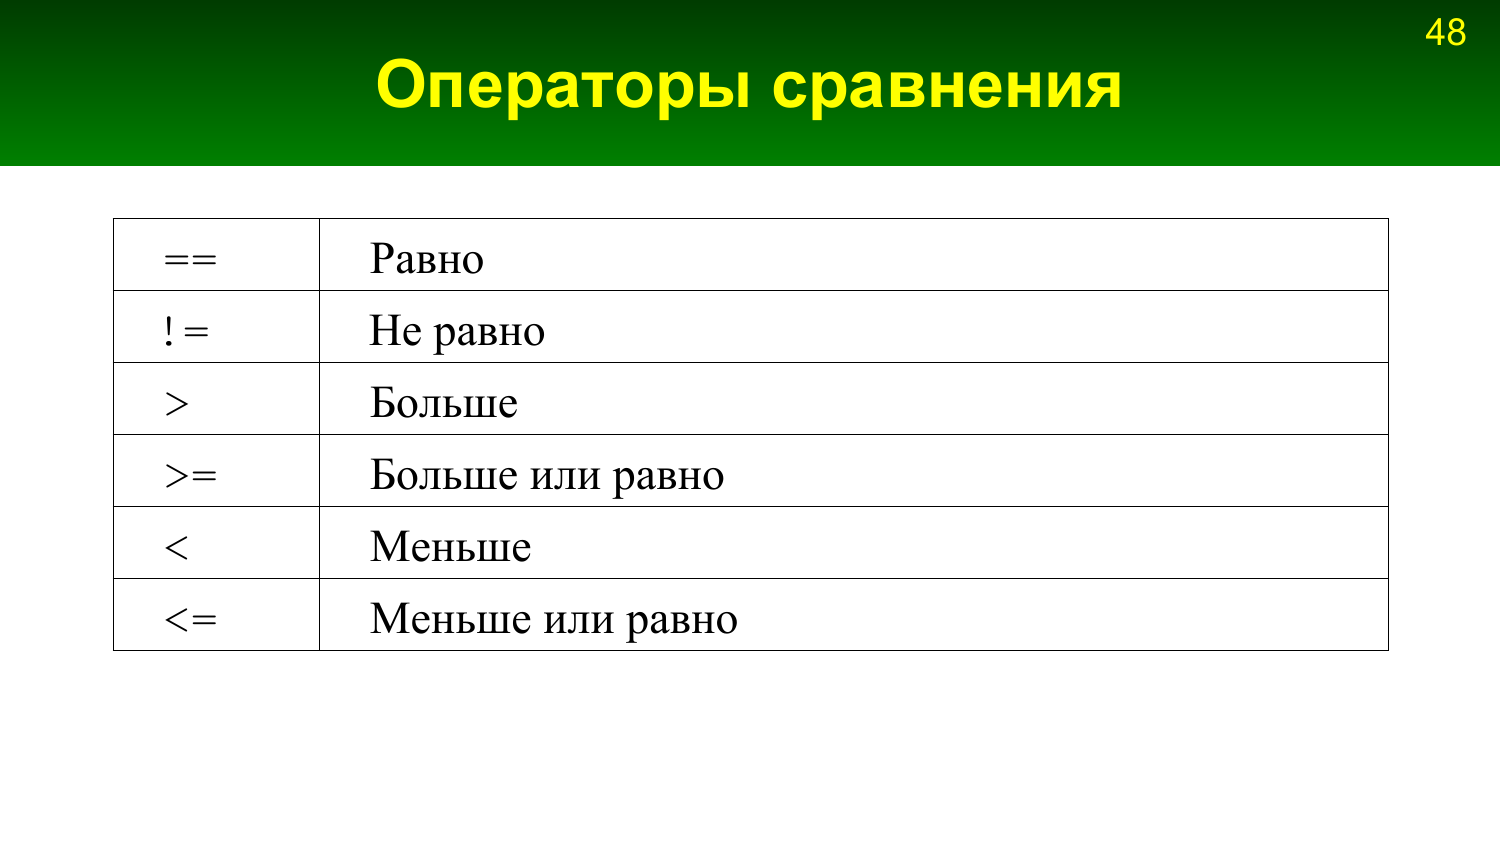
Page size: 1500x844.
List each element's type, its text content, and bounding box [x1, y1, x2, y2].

table_cell Меньше [320, 507, 1388, 578]
table_cell Больше или равно [320, 435, 1388, 506]
table_cell != [114, 291, 319, 362]
table_cell Больше [320, 363, 1388, 434]
table_cell <= [114, 579, 319, 650]
table_cell < [114, 507, 319, 578]
table_cell Не равно [320, 291, 1388, 362]
title Операторы сравнения [112, 7, 1388, 154]
table_cell Меньше или равно [320, 579, 1388, 650]
table_header == [114, 219, 319, 290]
table_header Равно [320, 219, 1388, 290]
table_cell >= [114, 435, 319, 506]
table_cell > [114, 363, 319, 434]
